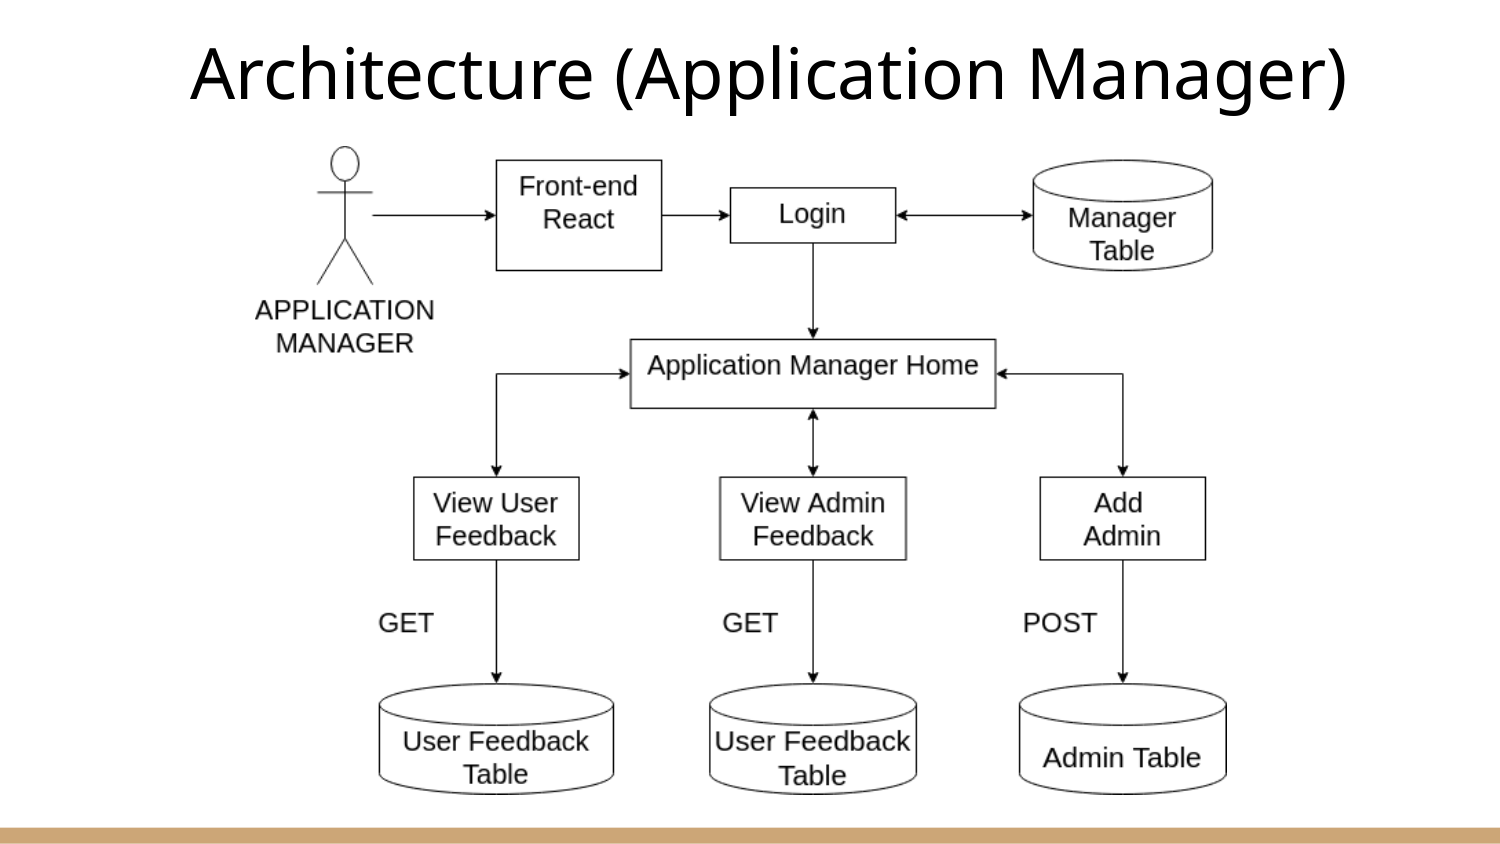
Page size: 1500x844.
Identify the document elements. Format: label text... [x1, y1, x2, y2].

picture [255, 146, 1227, 795]
text_box Architecture (Application Manager) [39, 21, 1500, 122]
